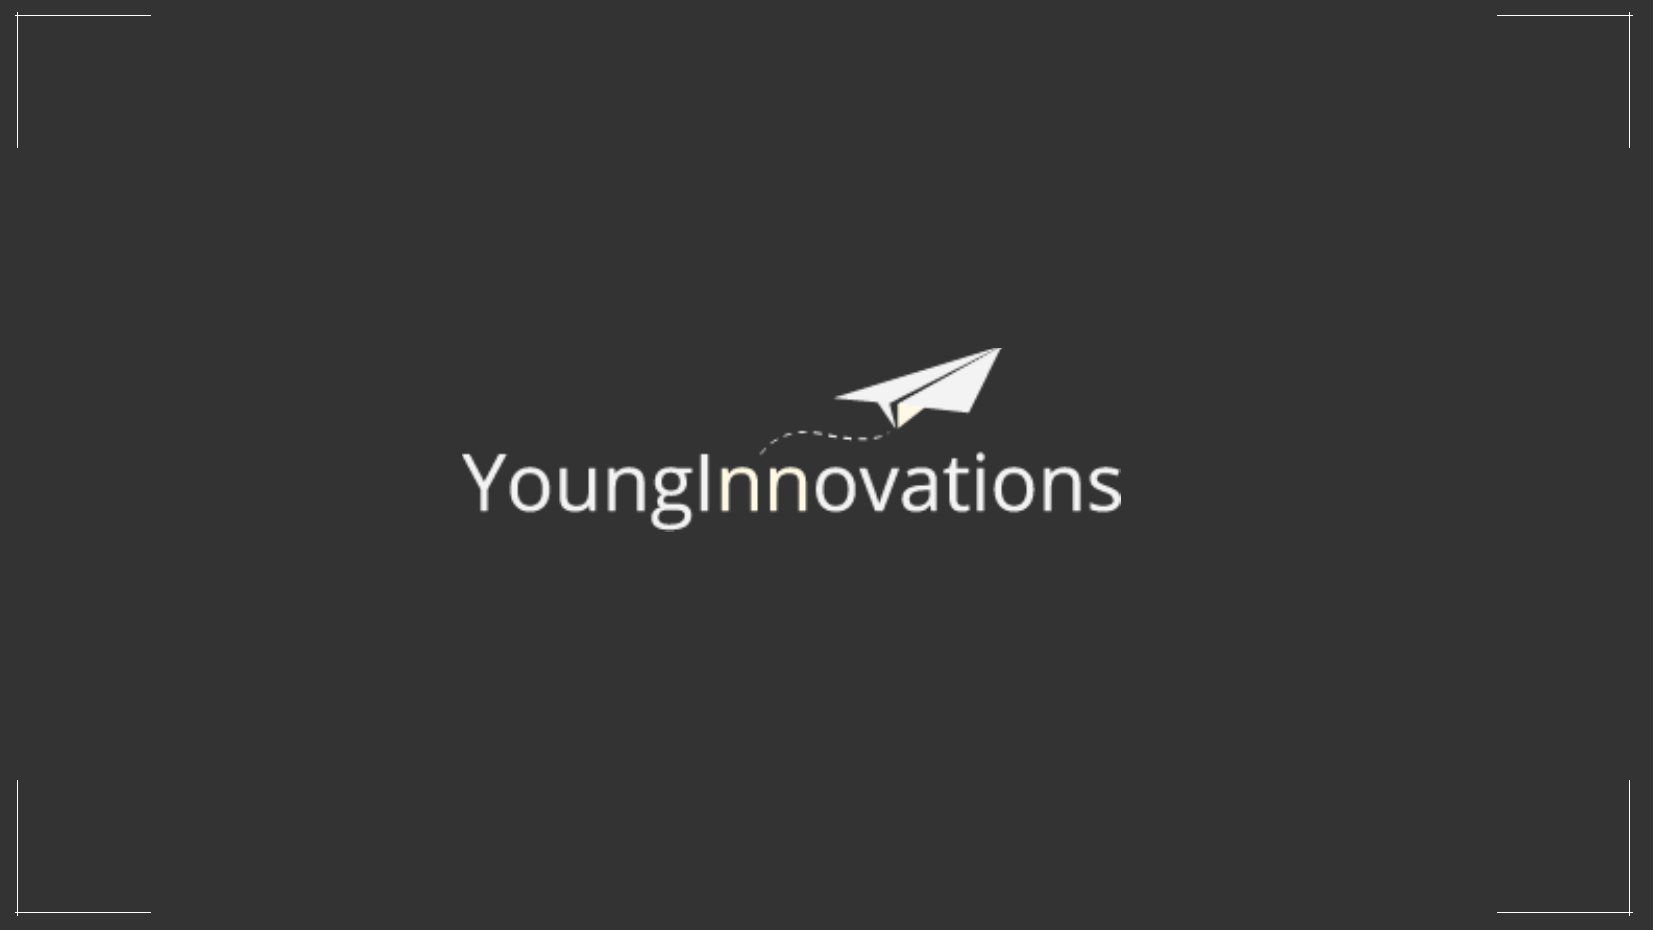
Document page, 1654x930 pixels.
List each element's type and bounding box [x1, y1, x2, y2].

picture [462, 348, 1121, 532]
